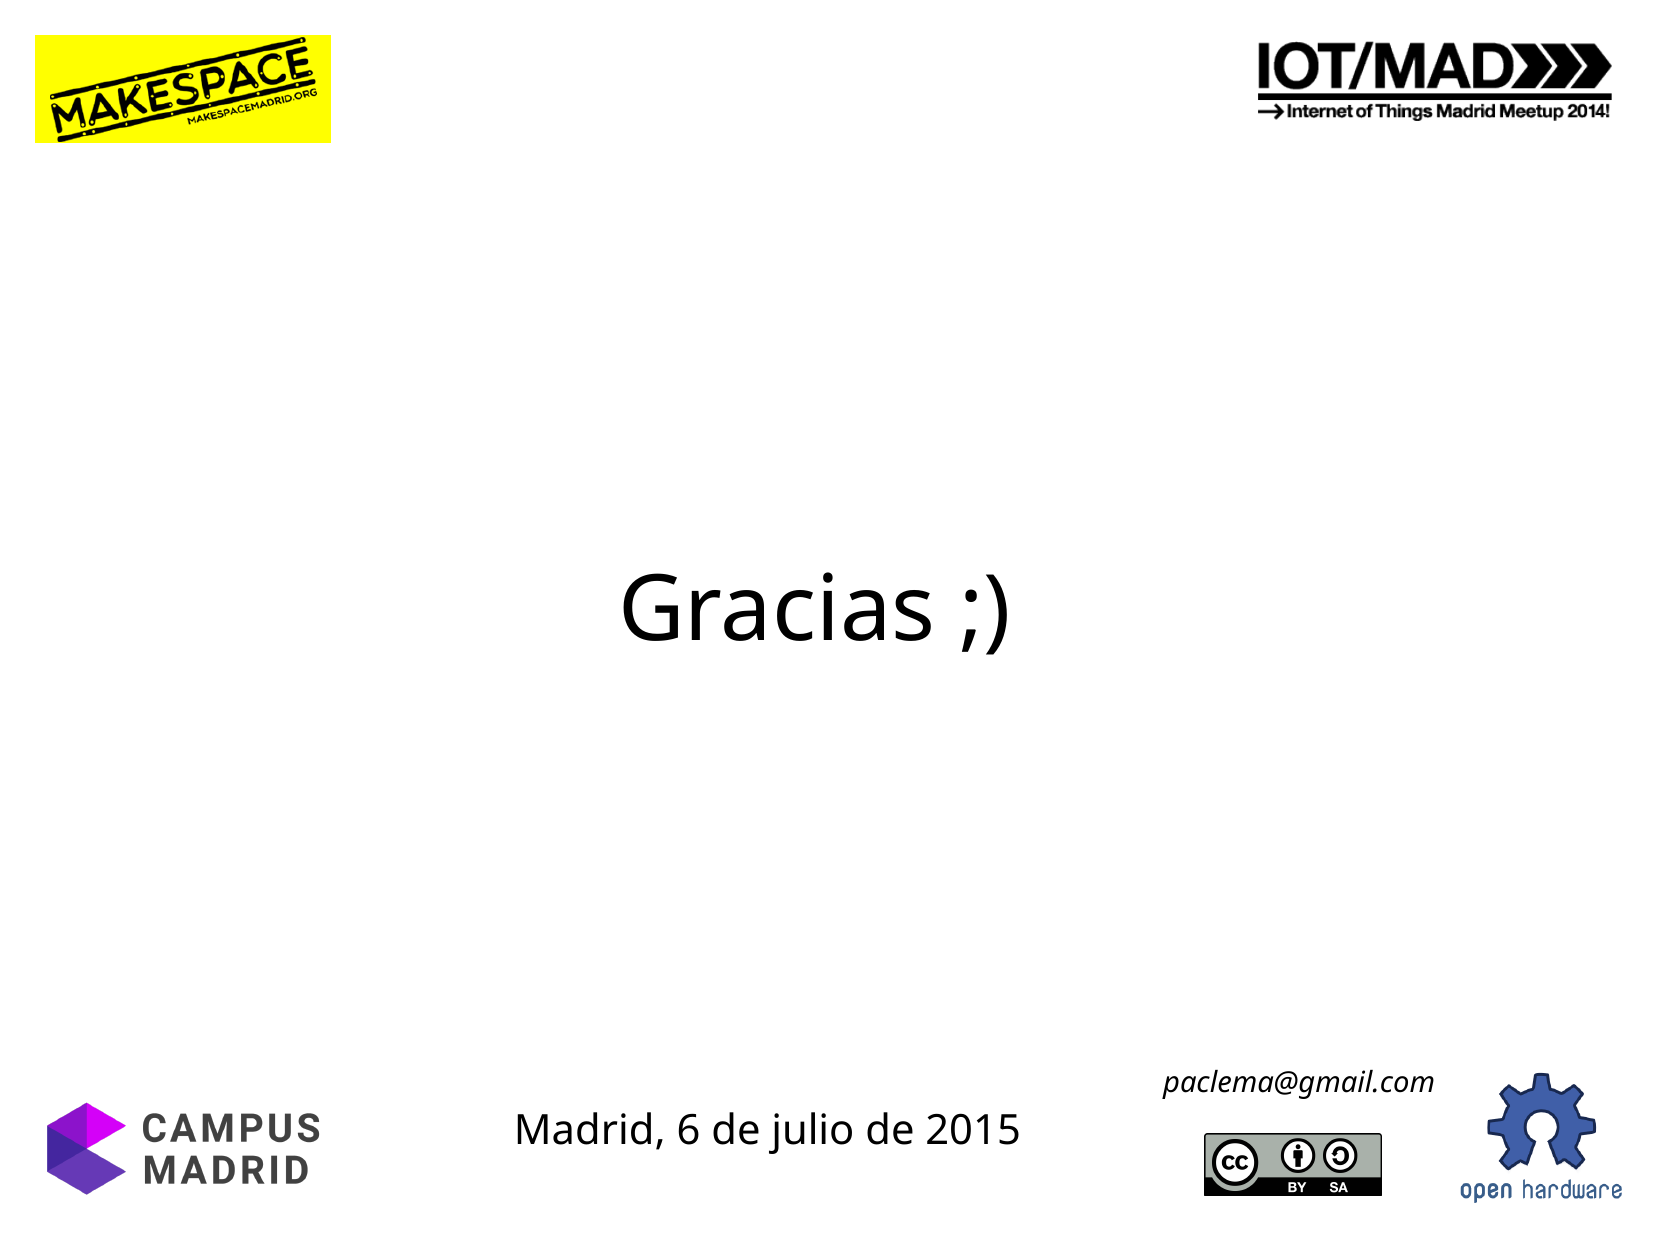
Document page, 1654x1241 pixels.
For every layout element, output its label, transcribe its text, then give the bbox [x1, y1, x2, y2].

picture [5, 1062, 361, 1235]
text_box paclema@gmail.com [1027, 1039, 1571, 1123]
picture [35, 35, 331, 143]
picture [1204, 1133, 1382, 1196]
text_box Madrid, 6 de julio de 2015 [496, 1086, 1040, 1170]
picture [1216, 41, 1654, 142]
title Gracias ;) [70, 501, 1559, 709]
picture [1452, 1051, 1630, 1229]
